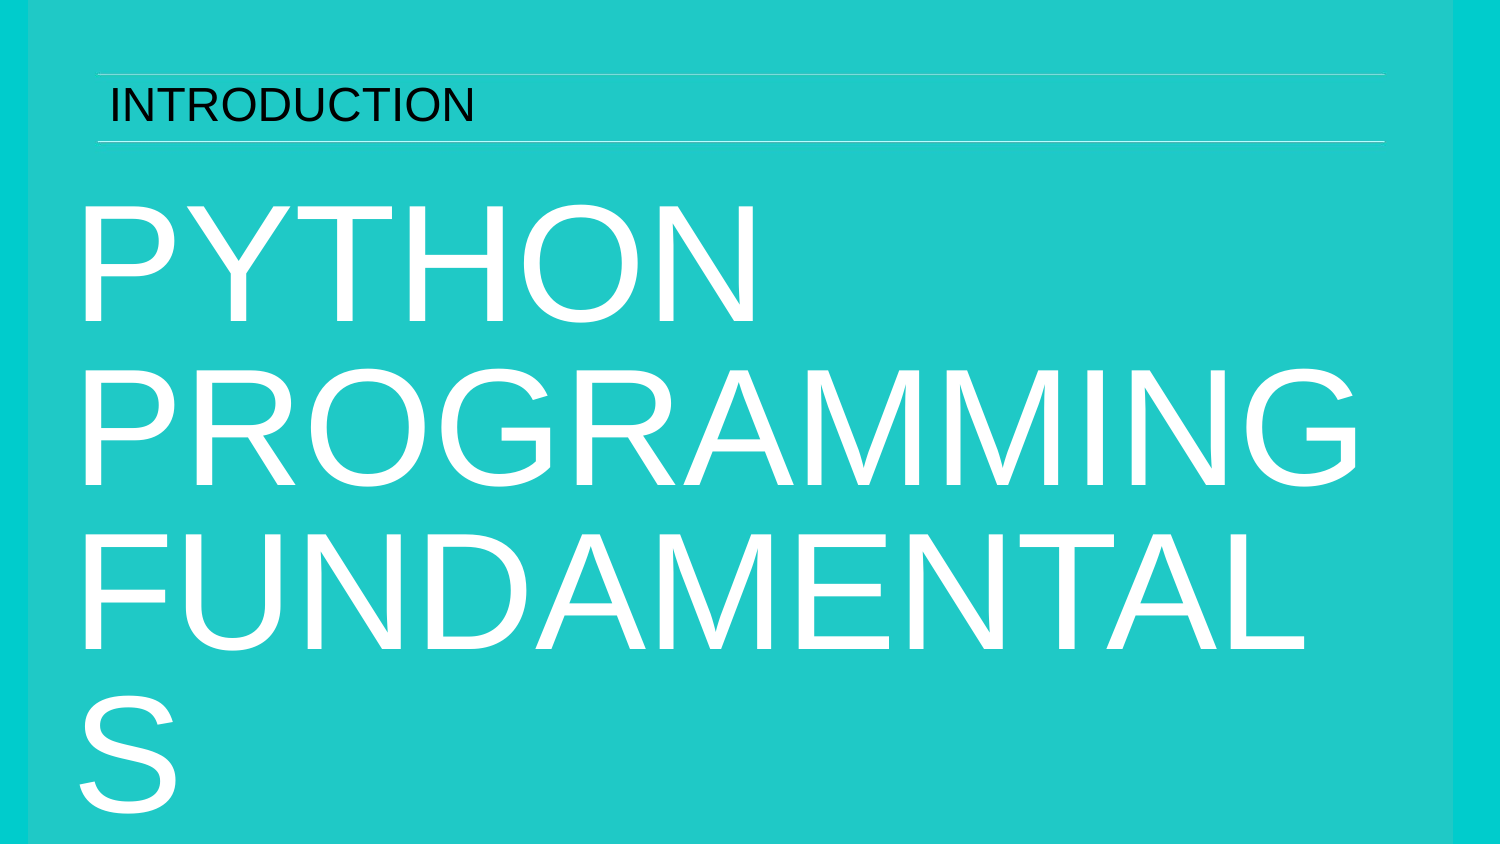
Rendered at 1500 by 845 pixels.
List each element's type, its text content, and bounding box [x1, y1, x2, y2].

text_box PYTHON PROGRAMMING FUNDAMENTALS [57, 182, 1437, 713]
text_box INTRODUCTION [108, 73, 756, 149]
picture [28, 0, 1453, 844]
